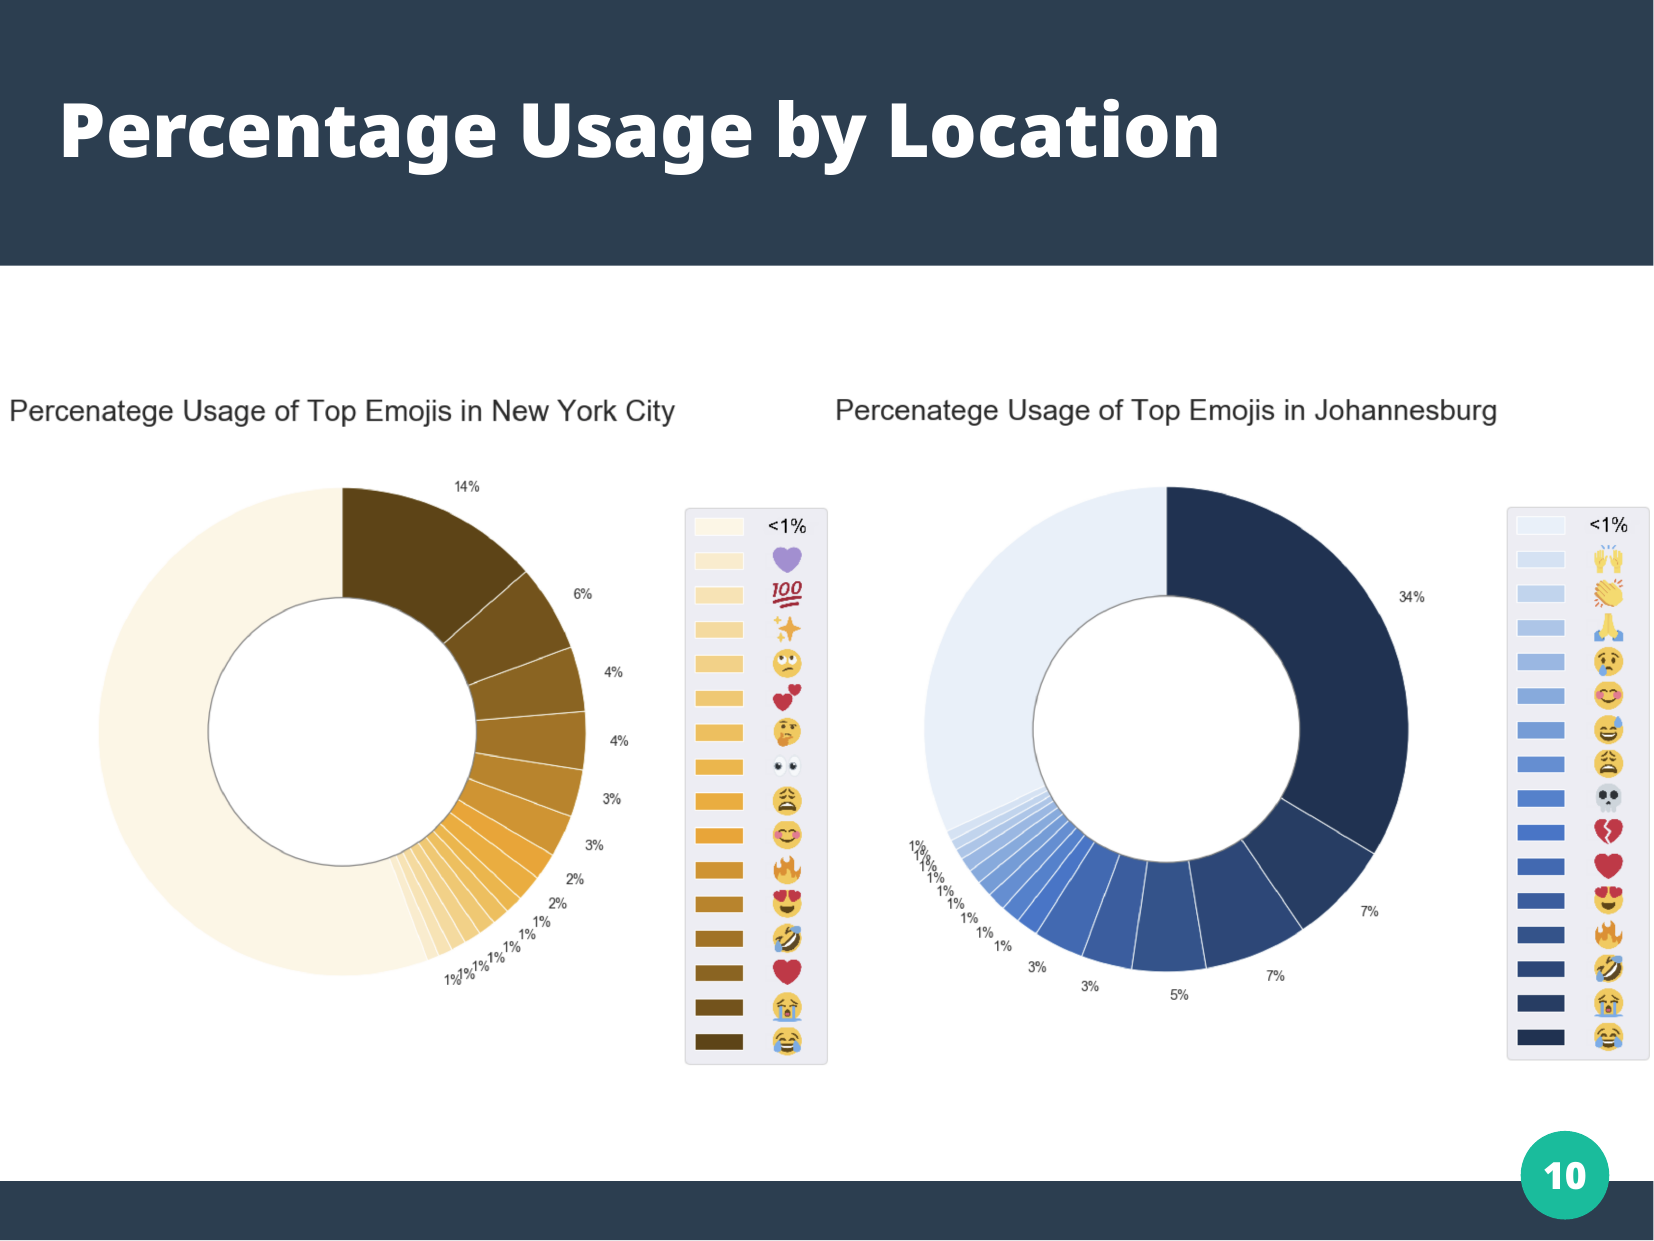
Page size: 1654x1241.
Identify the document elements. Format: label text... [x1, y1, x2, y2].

picture [5, 393, 1654, 1069]
title Percentage Usage by Location [59, 49, 1595, 207]
